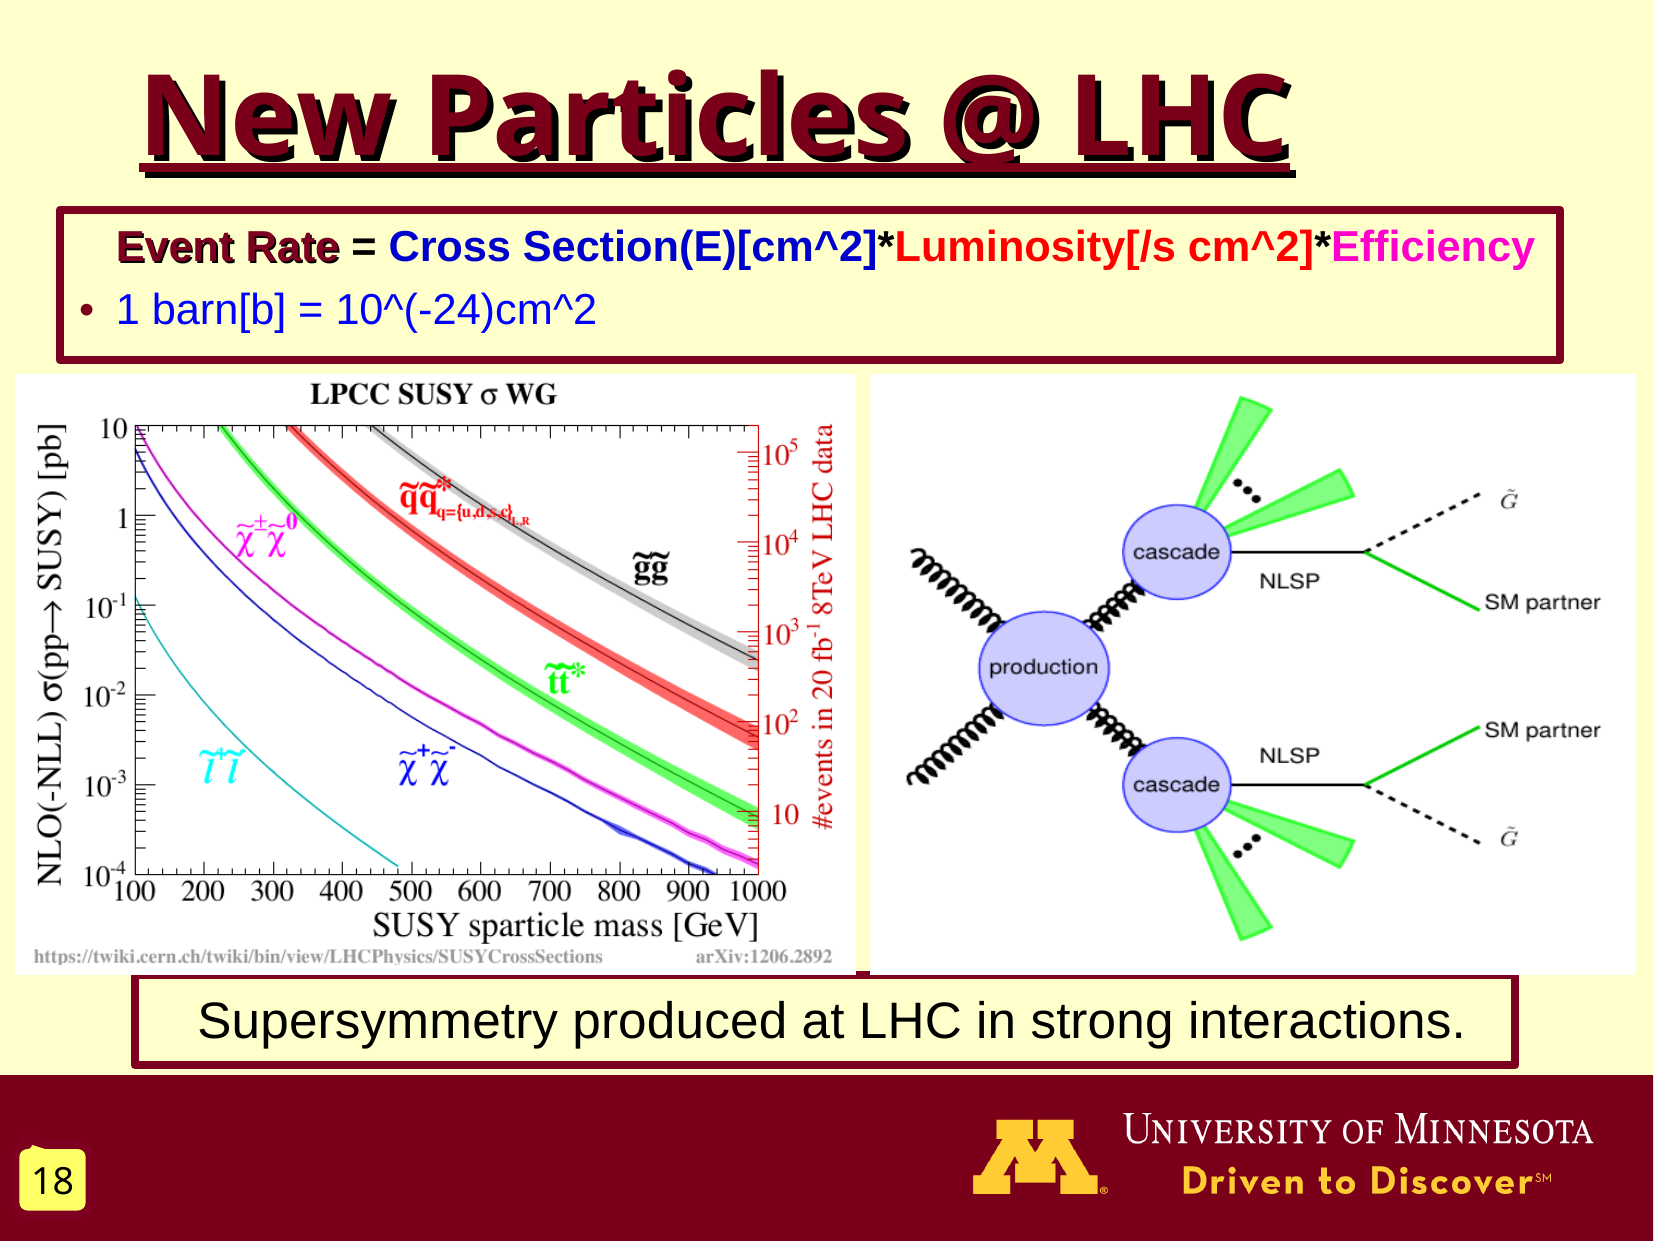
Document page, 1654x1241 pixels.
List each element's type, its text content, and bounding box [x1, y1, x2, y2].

title New Particles @ LHC [123, 25, 1529, 196]
list Supersymmetry produced at LHC in strong interactions. [135, 975, 1516, 1066]
list Event Rate = Cross Section(E)[cm^2]*Luminosity[/s cm^2]*Efficiency 1 barn[b] = 10^(-24)cm^2 [60, 210, 1561, 361]
text_box 18 [15, 1137, 91, 1216]
picture [870, 374, 1636, 976]
picture [0, 1075, 1654, 1241]
picture [15, 374, 856, 976]
